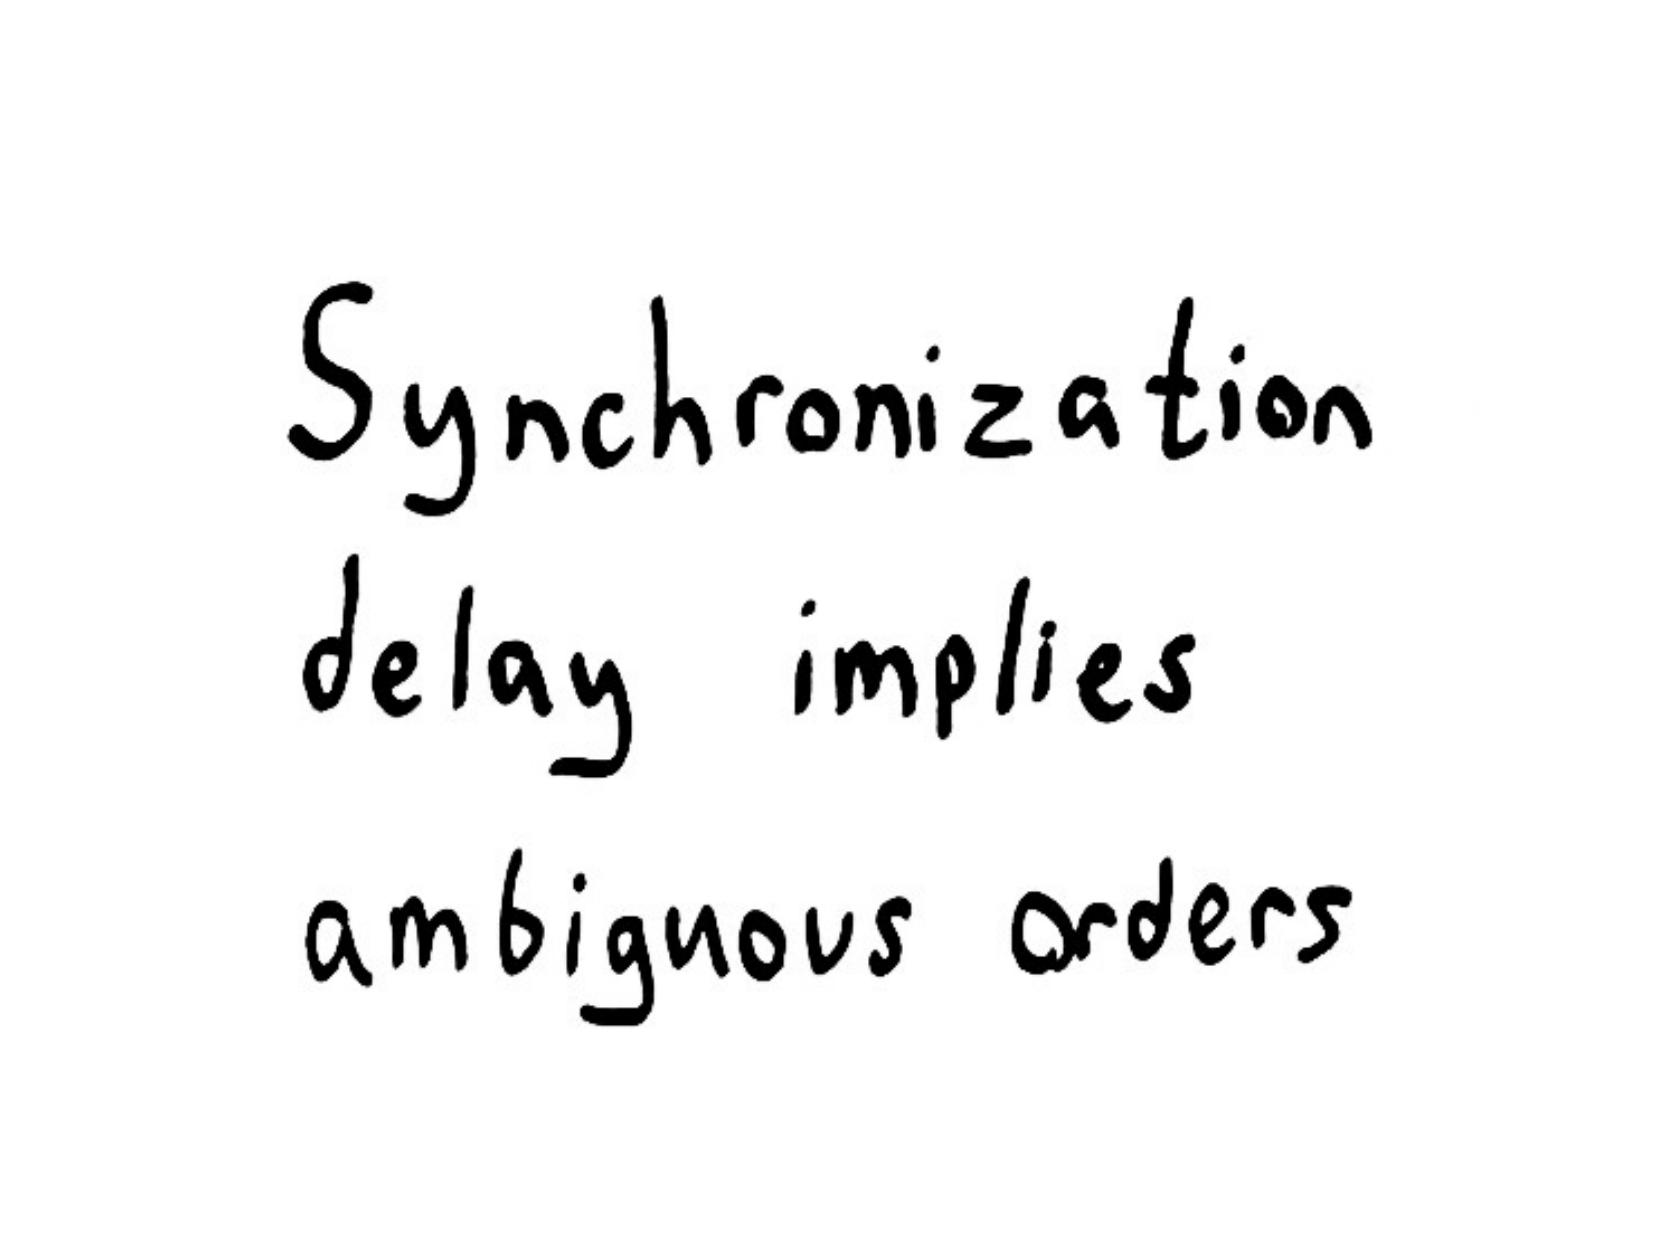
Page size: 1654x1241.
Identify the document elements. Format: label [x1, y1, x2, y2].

picture [120, 206, 1509, 1081]
